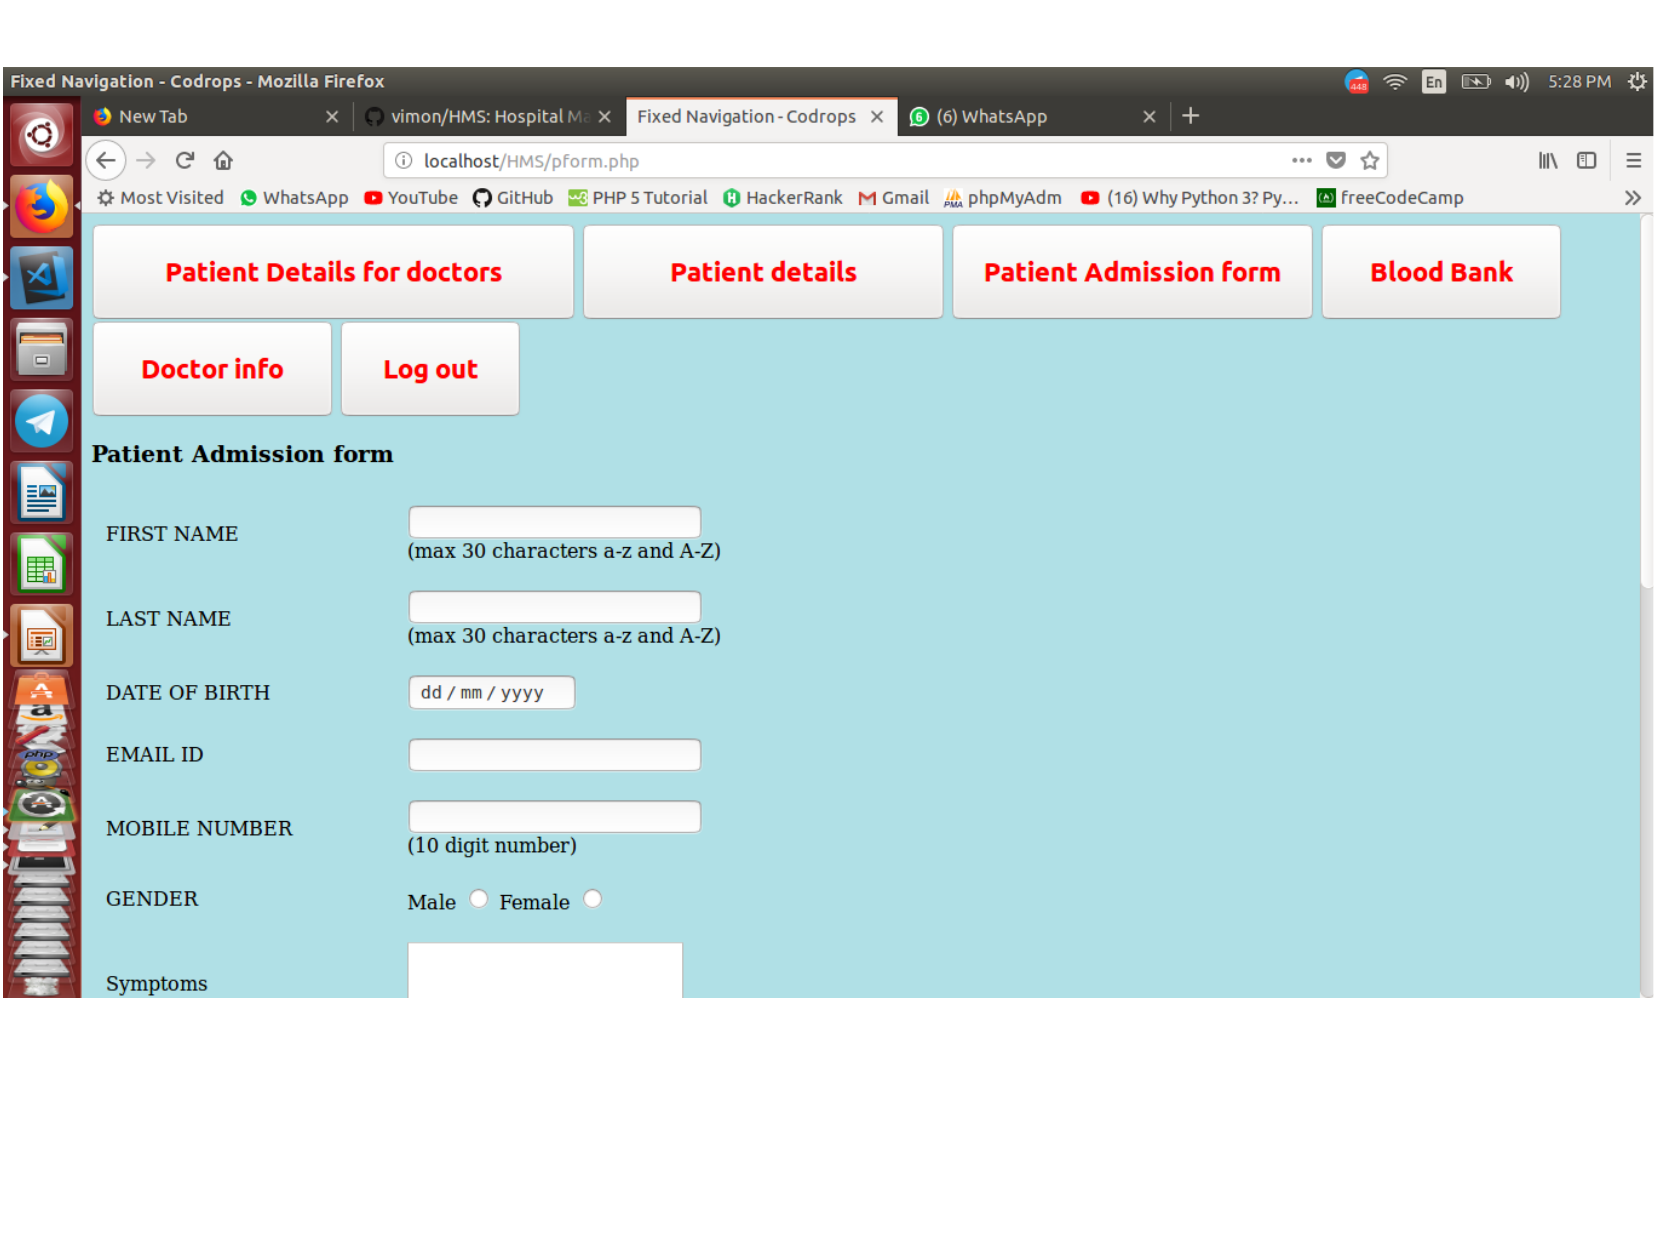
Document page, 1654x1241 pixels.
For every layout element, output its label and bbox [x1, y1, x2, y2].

picture [3, 67, 1654, 998]
